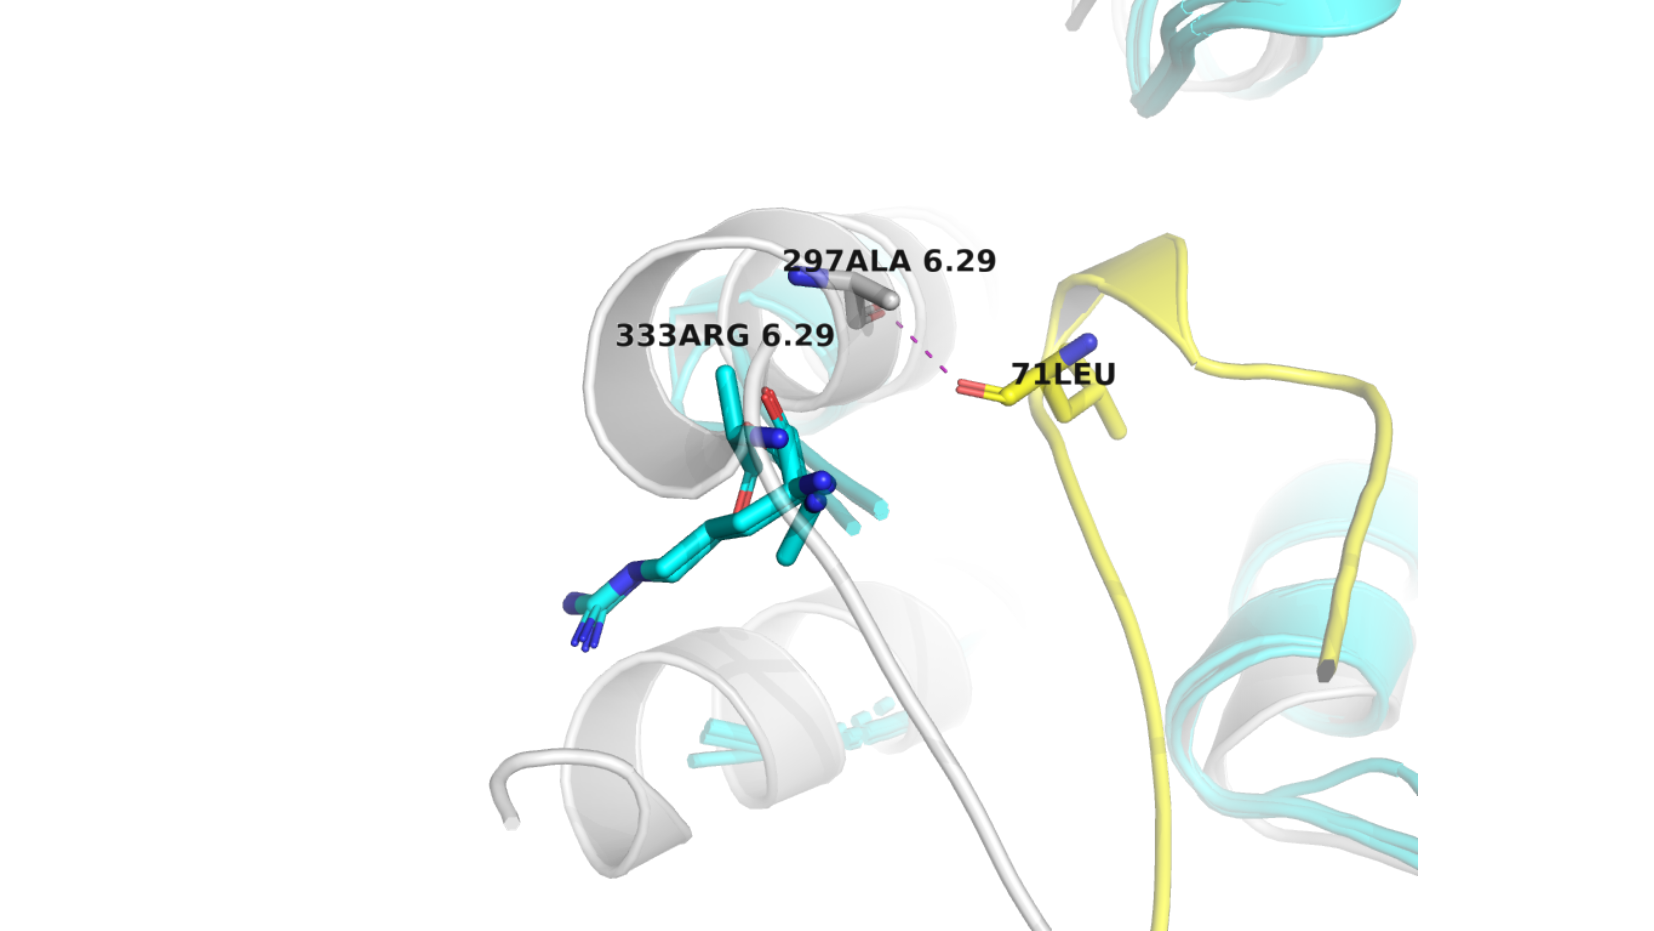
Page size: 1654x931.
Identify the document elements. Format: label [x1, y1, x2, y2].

picture [177, 0, 1418, 931]
